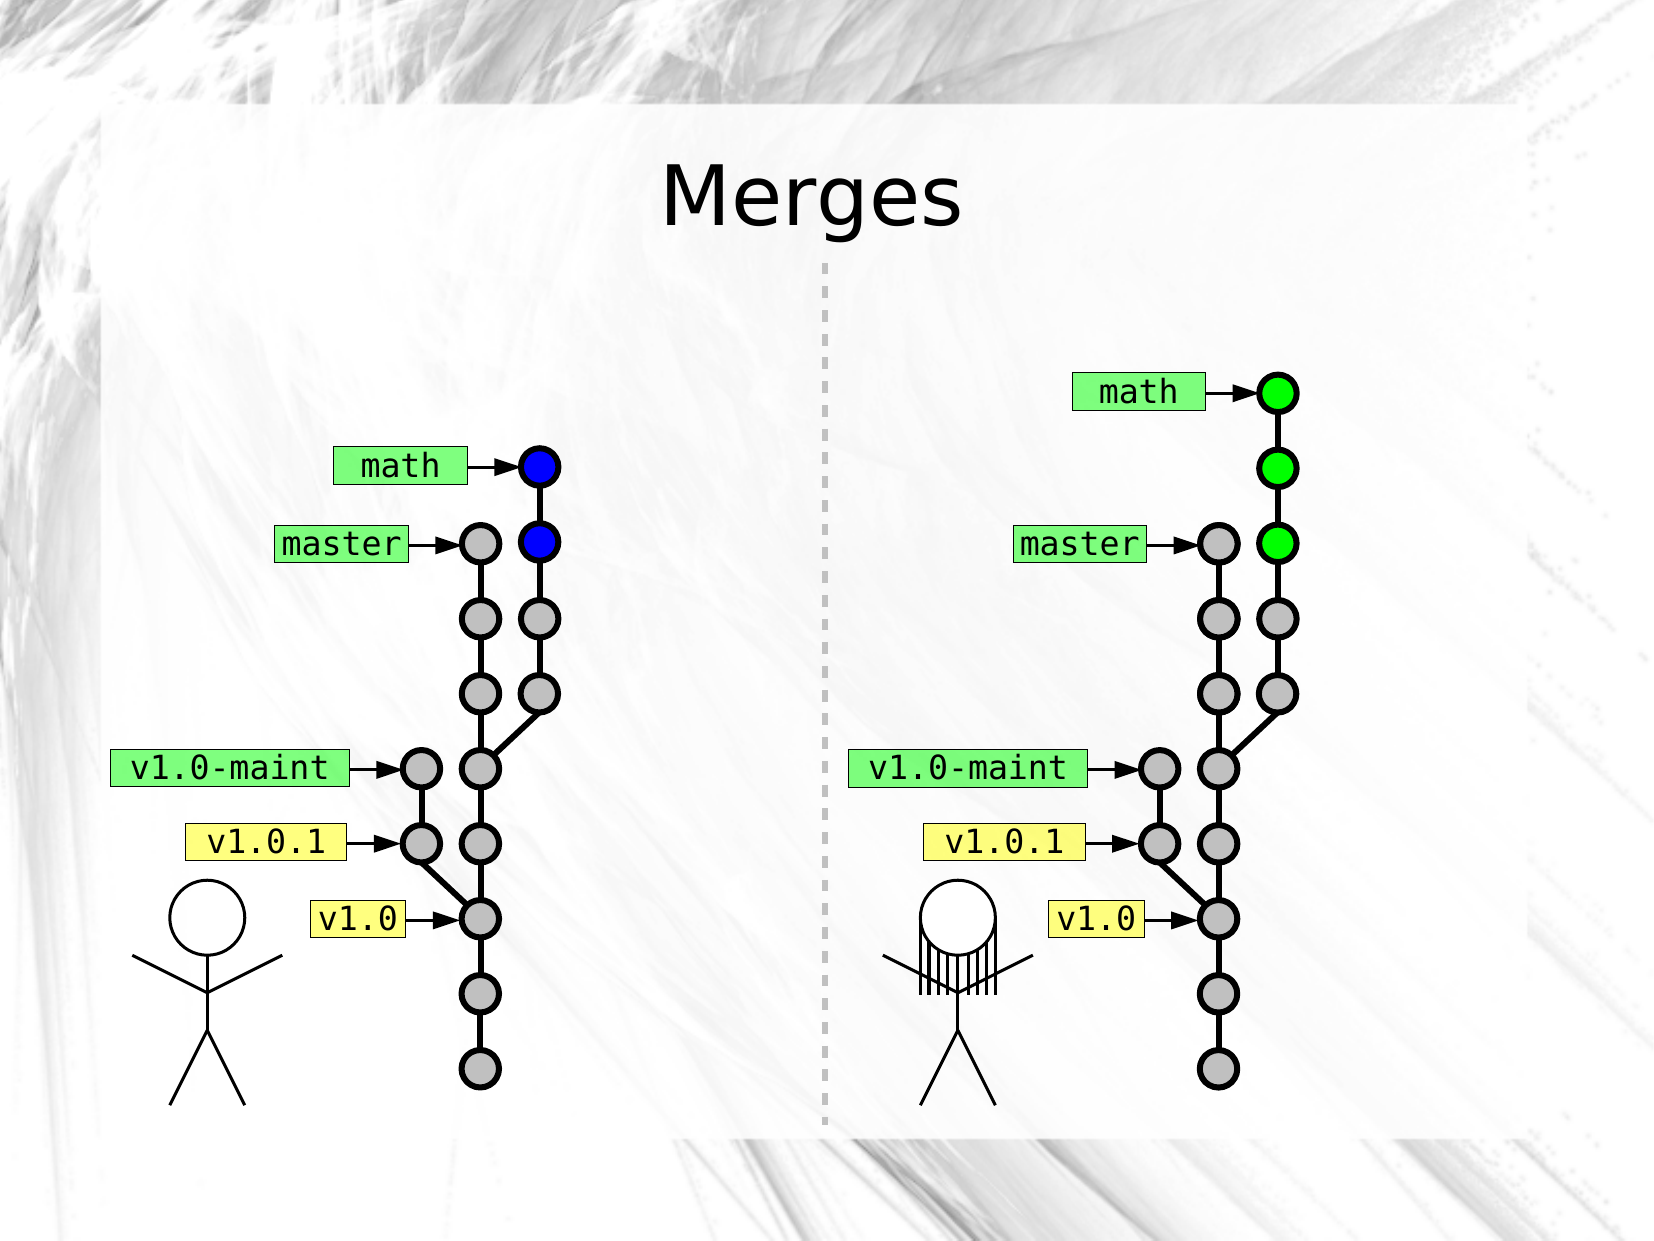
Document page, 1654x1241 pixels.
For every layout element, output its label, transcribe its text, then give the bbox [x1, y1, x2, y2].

text_box master [274, 525, 409, 563]
text_box [461, 900, 500, 938]
text_box [520, 600, 559, 638]
text_box [1259, 600, 1297, 638]
text_box [461, 600, 500, 638]
text_box [521, 448, 559, 486]
text_box [1259, 524, 1297, 562]
text_box [461, 975, 500, 1013]
text_box v1.0 [1048, 900, 1145, 938]
text_box [402, 750, 441, 788]
text_box [1140, 825, 1179, 863]
text_box master [1013, 525, 1147, 563]
text_box [520, 675, 559, 713]
text_box [520, 523, 559, 561]
text_box math [1072, 372, 1206, 411]
text_box math [333, 446, 468, 485]
text_box [461, 825, 500, 863]
text_box [461, 1050, 500, 1088]
text_box [1199, 900, 1238, 938]
text_box [1199, 825, 1238, 863]
title Merges [118, 112, 1506, 281]
text_box [1140, 750, 1179, 788]
text_box [402, 825, 441, 863]
text_box [920, 880, 996, 956]
text_box [461, 525, 500, 563]
text_box [461, 750, 500, 788]
text_box [1200, 600, 1238, 638]
text_box v1.0-maint [110, 749, 350, 787]
text_box [1259, 449, 1297, 487]
text_box [1258, 675, 1297, 713]
text_box [1259, 374, 1297, 412]
text_box [1200, 525, 1238, 563]
text_box [1200, 675, 1238, 713]
text_box [1199, 1050, 1238, 1088]
text_box v1.0 [310, 900, 406, 938]
text_box [1199, 975, 1238, 1013]
text_box v1.0.1 [185, 823, 347, 861]
text_box [461, 675, 500, 713]
text_box v1.0-maint [848, 749, 1088, 788]
text_box v1.0.1 [923, 823, 1086, 861]
text_box [1199, 750, 1238, 788]
picture [0, 0, 1654, 1241]
